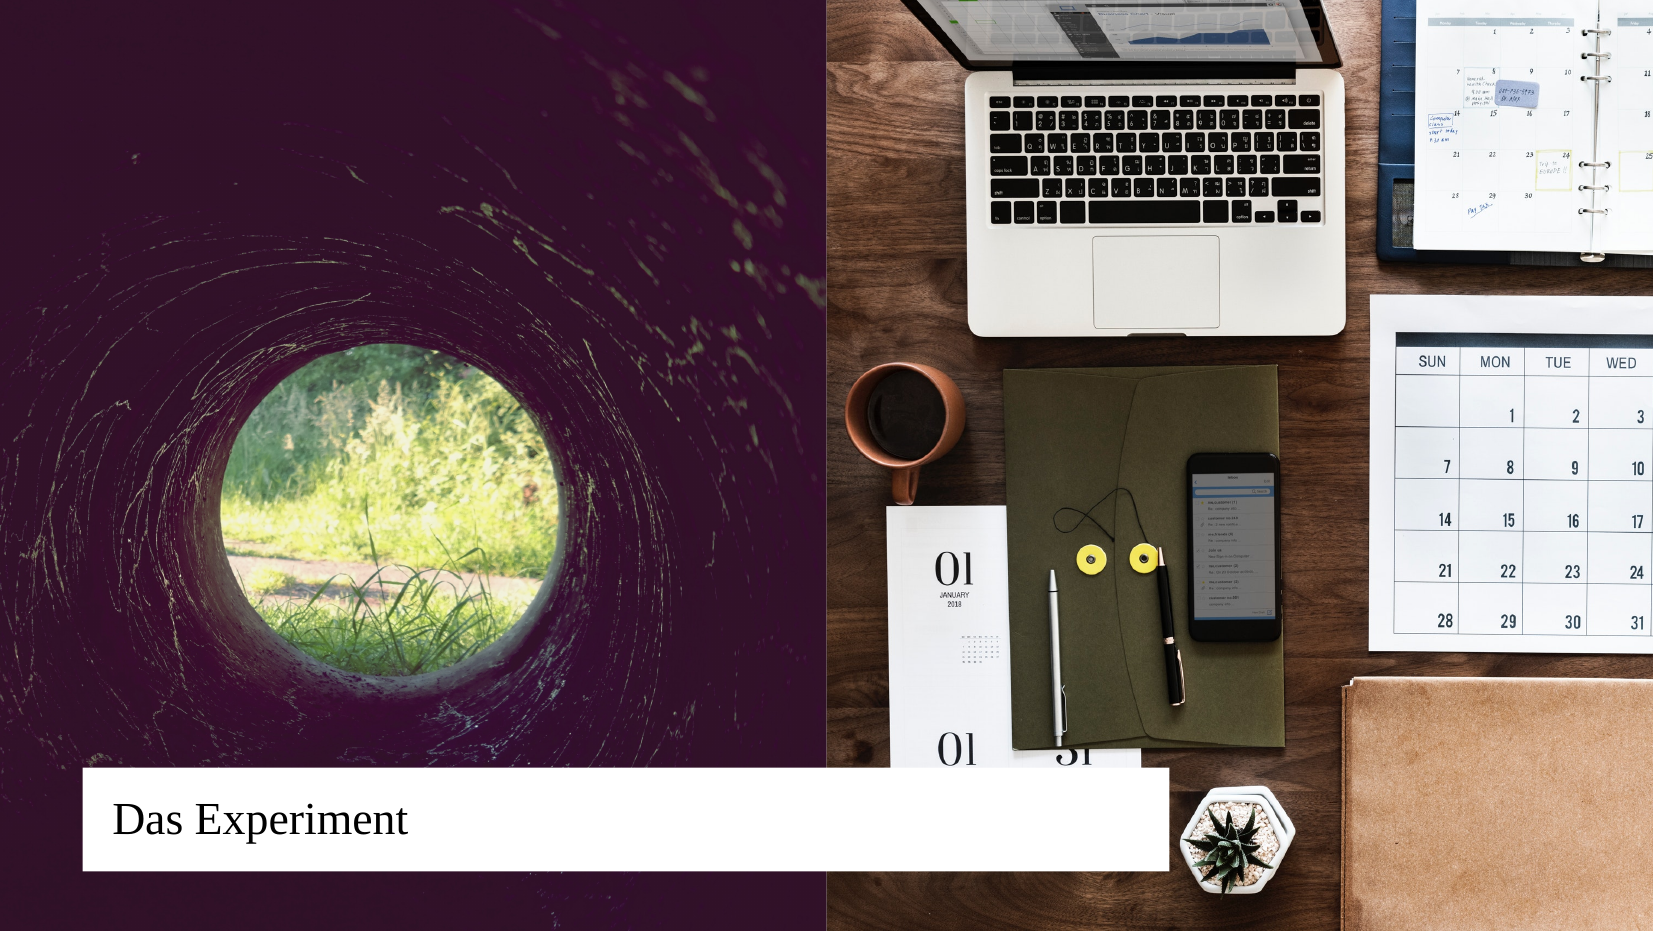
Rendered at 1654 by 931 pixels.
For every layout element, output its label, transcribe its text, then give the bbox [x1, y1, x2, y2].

picture [0, 0, 1653, 931]
title Das Experiment [82, 767, 1170, 872]
